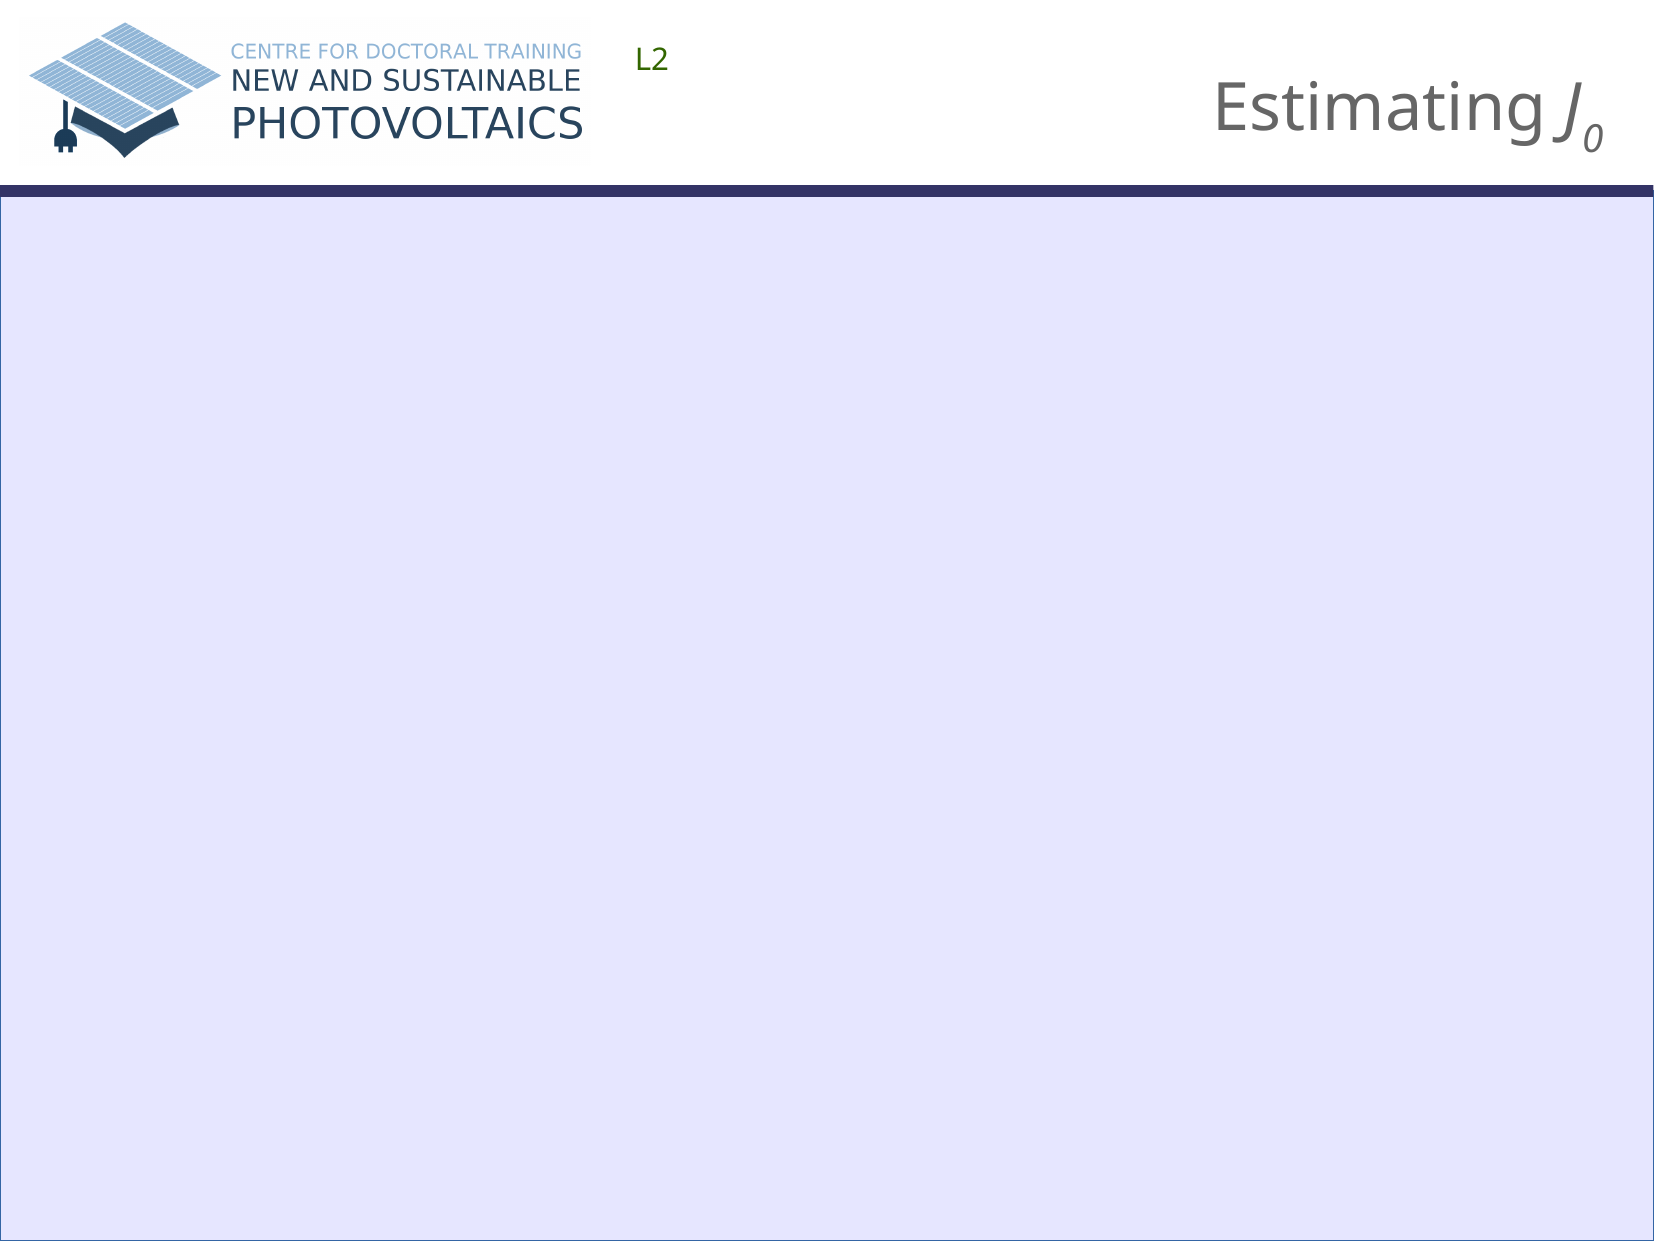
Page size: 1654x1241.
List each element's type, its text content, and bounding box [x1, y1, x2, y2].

text_box L2 [620, 29, 880, 80]
text_box Estimating J0 [708, 51, 1619, 159]
picture [19, 17, 591, 166]
text_box [0, 197, 1654, 1241]
